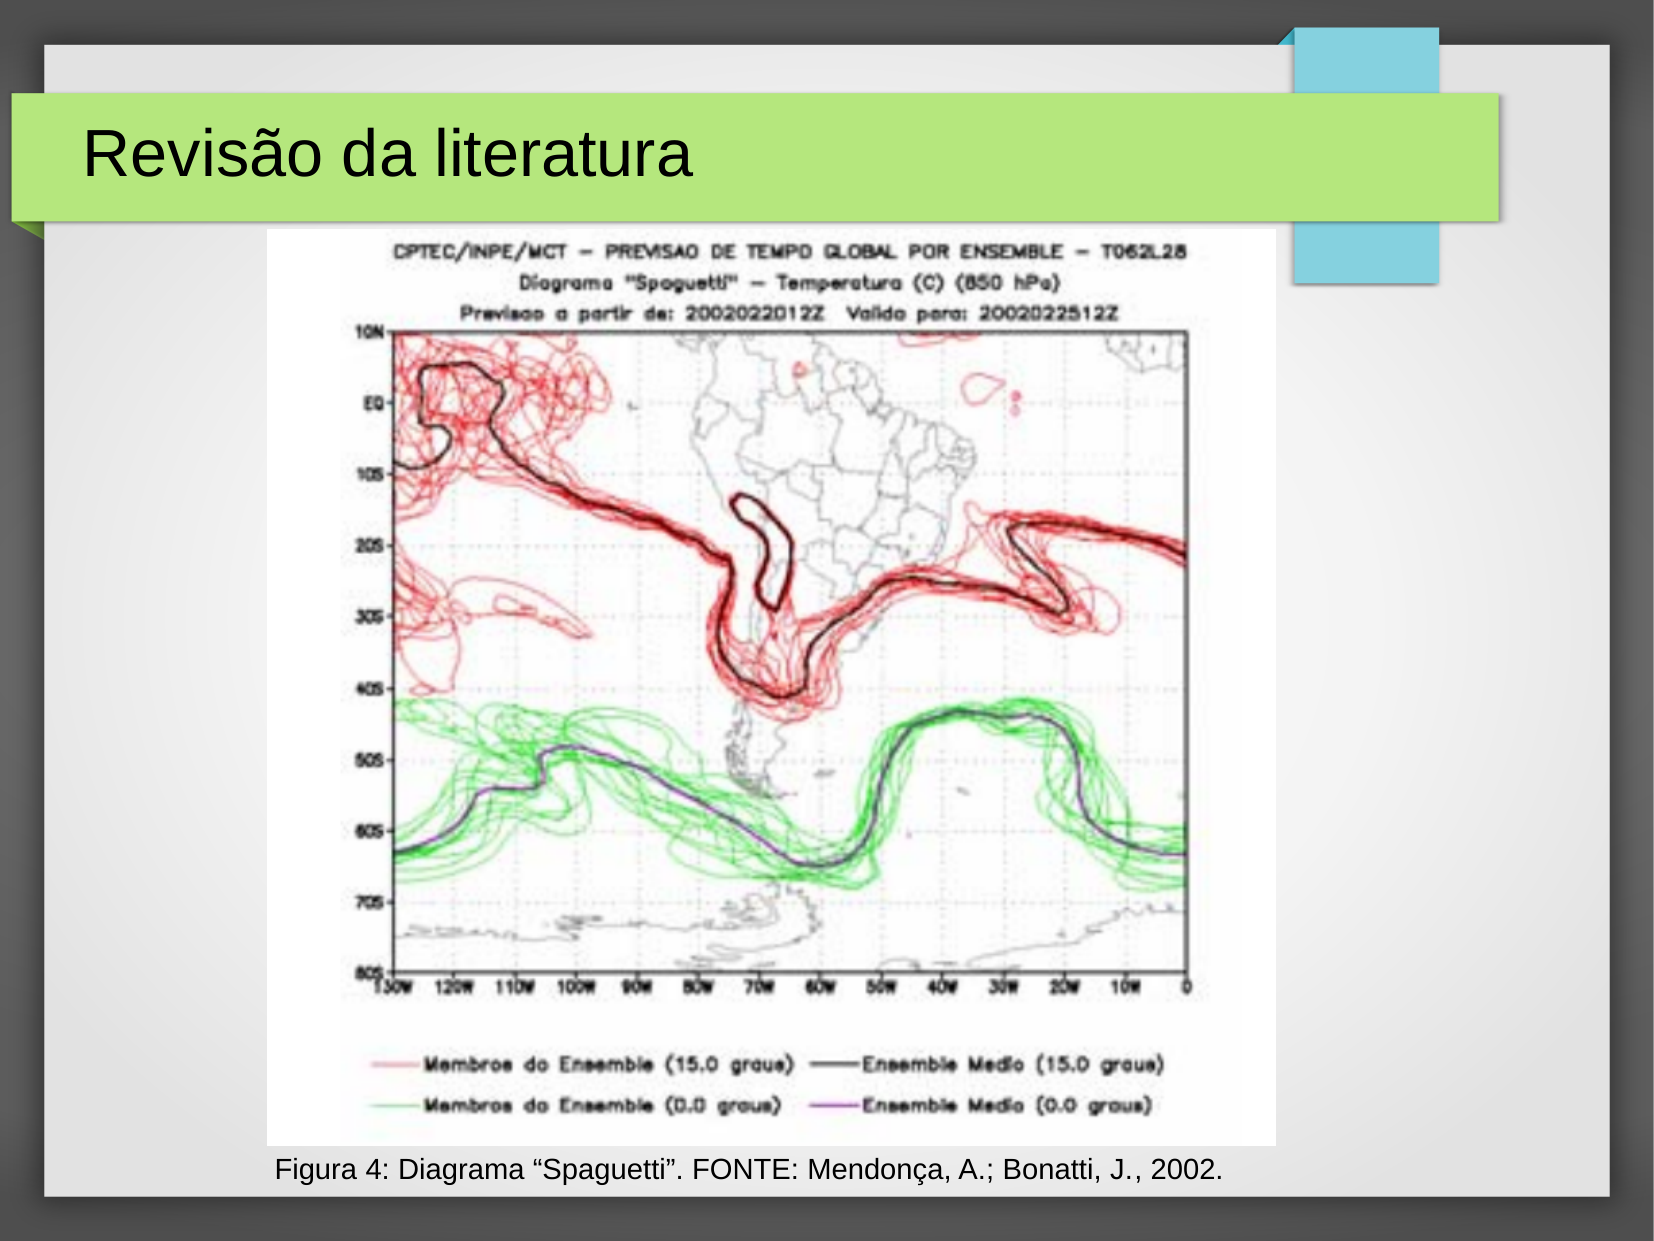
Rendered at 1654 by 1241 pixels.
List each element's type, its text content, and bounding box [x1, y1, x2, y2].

title Revisão da literatura [82, 94, 1264, 213]
text_box Figura 4: Diagrama “Spaguetti”. FONTE: Mendonça, A.; Bonatti, J., 2002. [259, 1145, 1560, 1241]
picture [0, 0, 1654, 1241]
